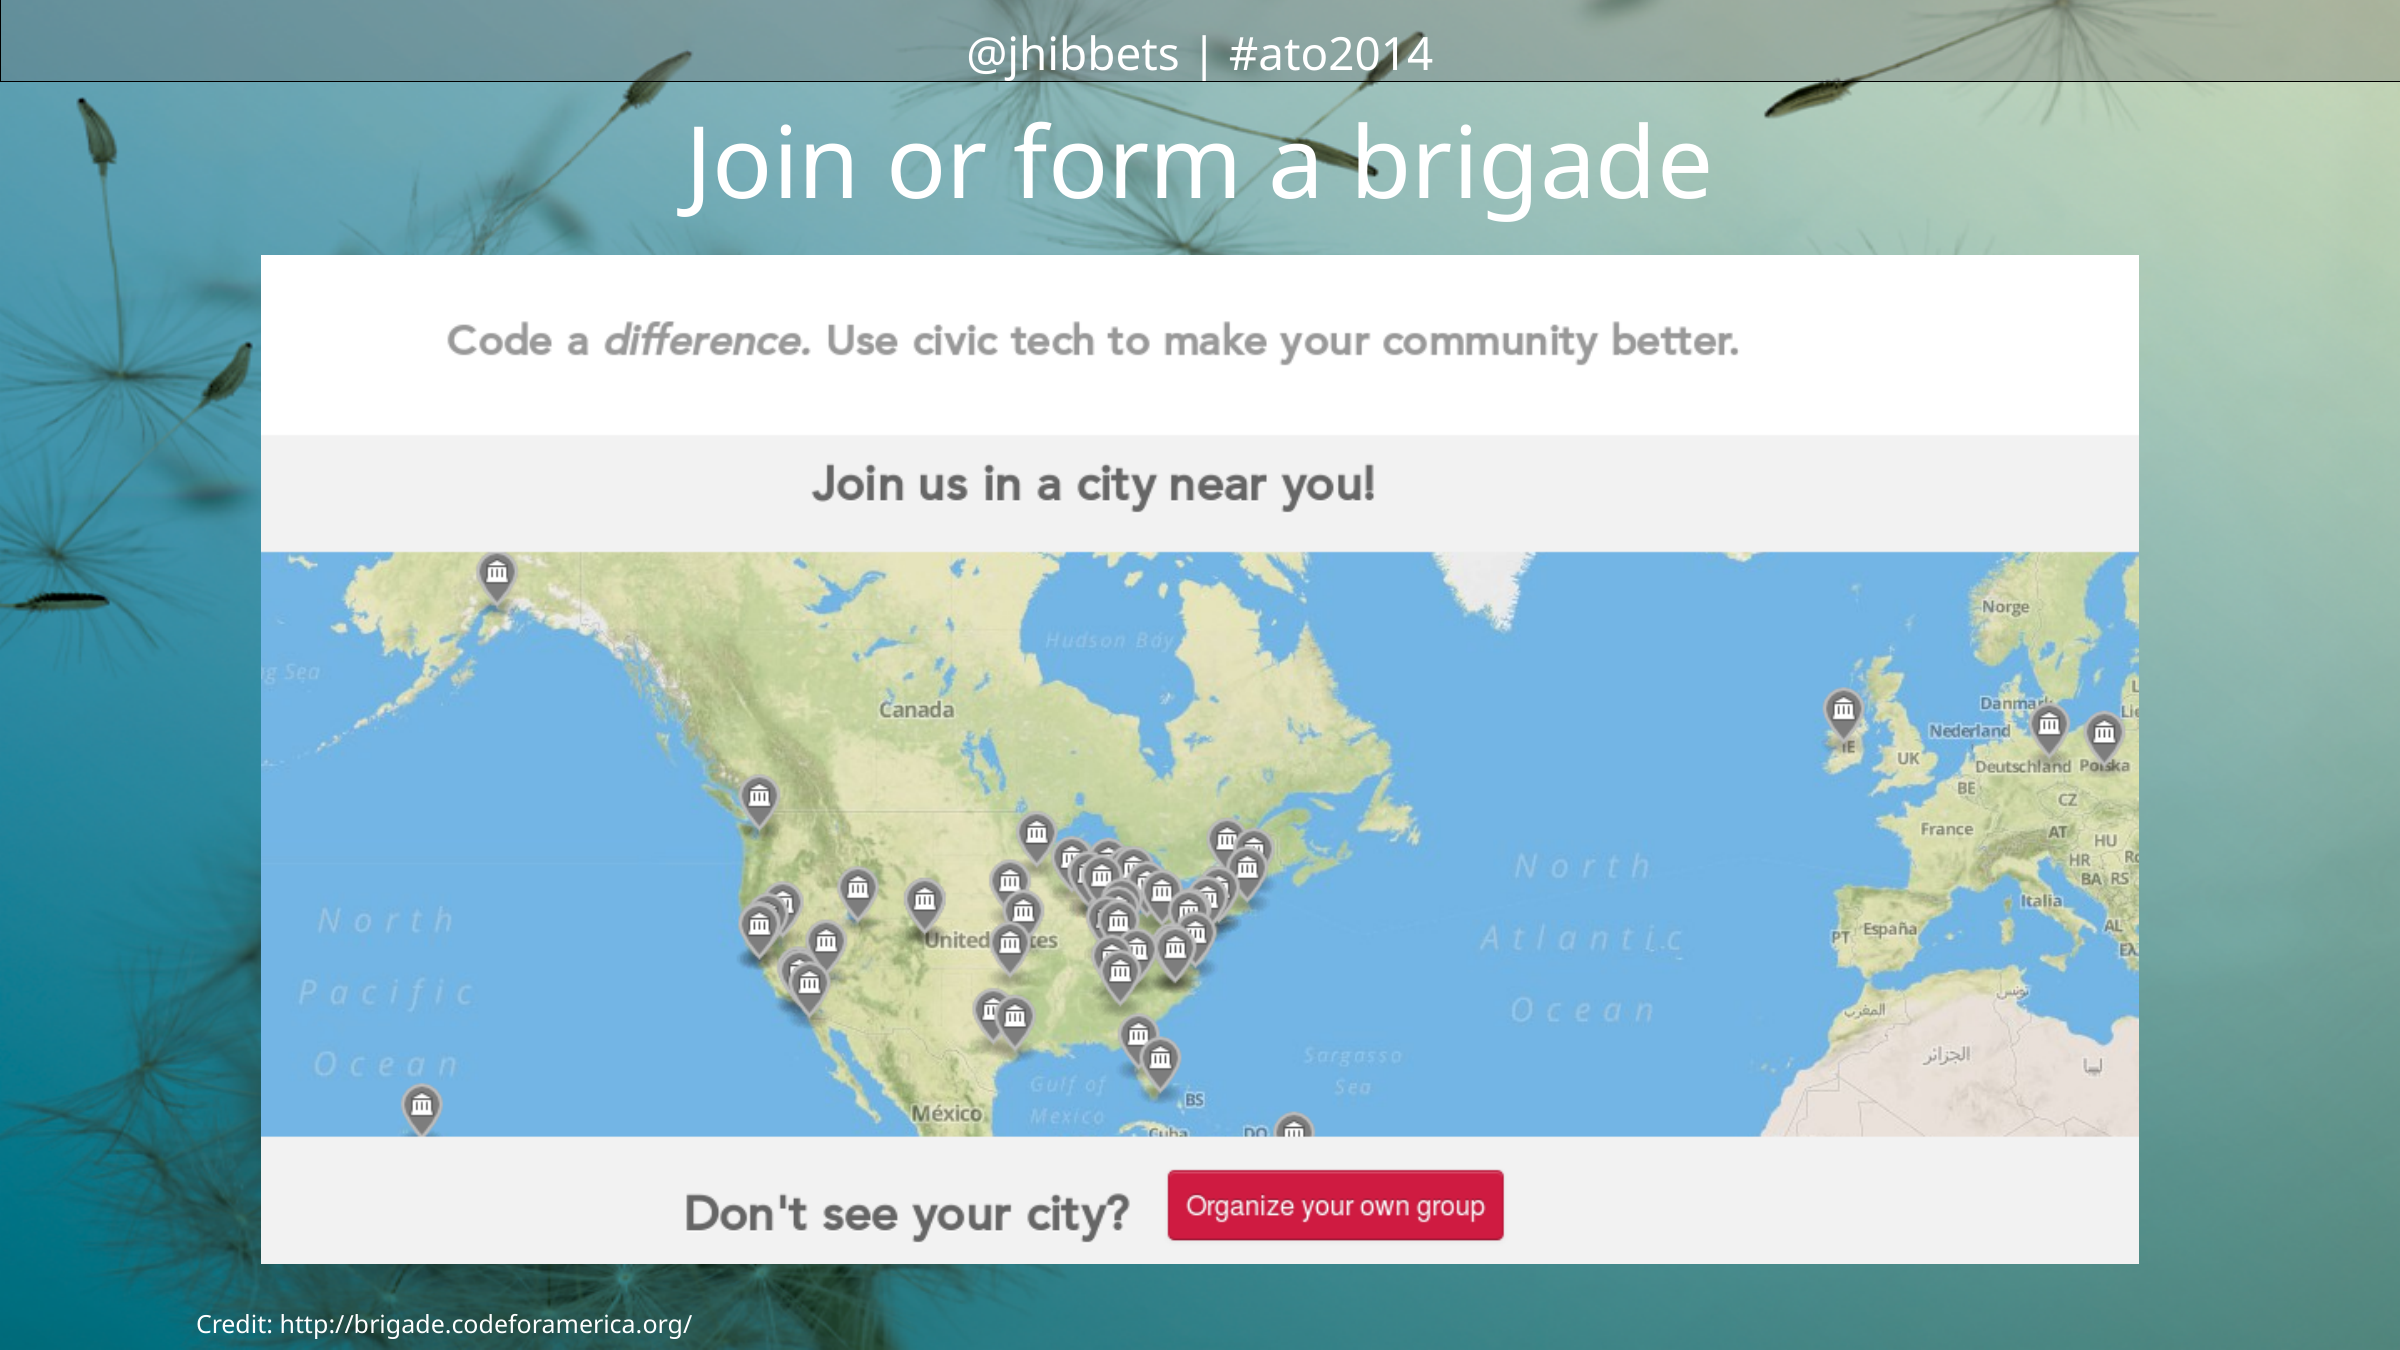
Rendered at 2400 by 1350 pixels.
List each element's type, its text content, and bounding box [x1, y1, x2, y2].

title Join or form a brigade [120, 46, 2281, 273]
picture [0, 82, 2400, 1350]
text_box Credit: http://brigade.codeforamerica.org/ [181, 1298, 956, 1346]
